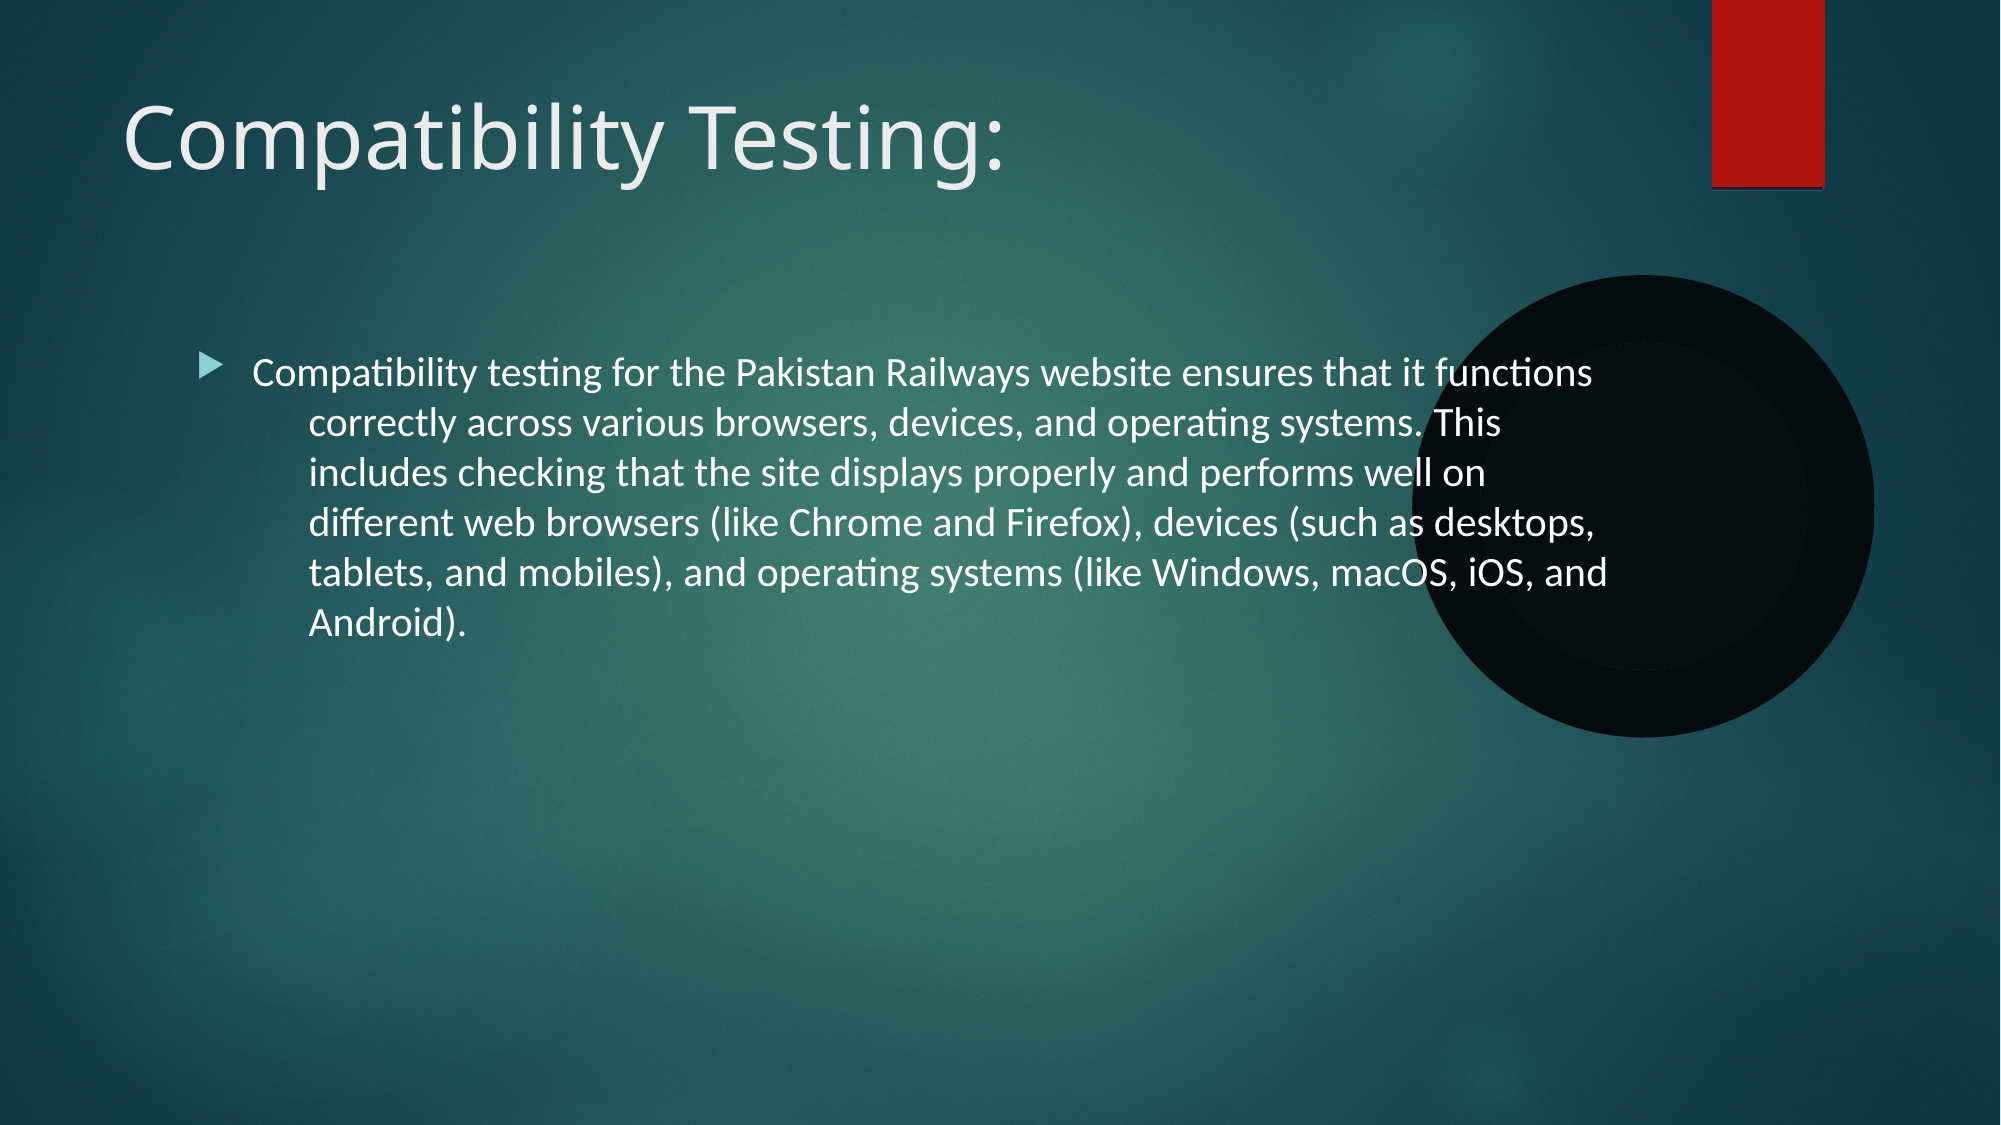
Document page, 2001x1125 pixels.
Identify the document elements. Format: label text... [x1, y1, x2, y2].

list Compatibility testing for the Pakistan Railways website ensures that it functions correctly across various browsers, devices, and operating systems. This includes checking that the site displays properly and performs well on different web browsers (like Chrome and Firefox), devices (such as desktops, tablets, and mobiles), and operating systems (like Windows, macOS, iOS, and Android). [181, 336, 1649, 1026]
title Compatibility Testing: [106, 74, 1649, 305]
